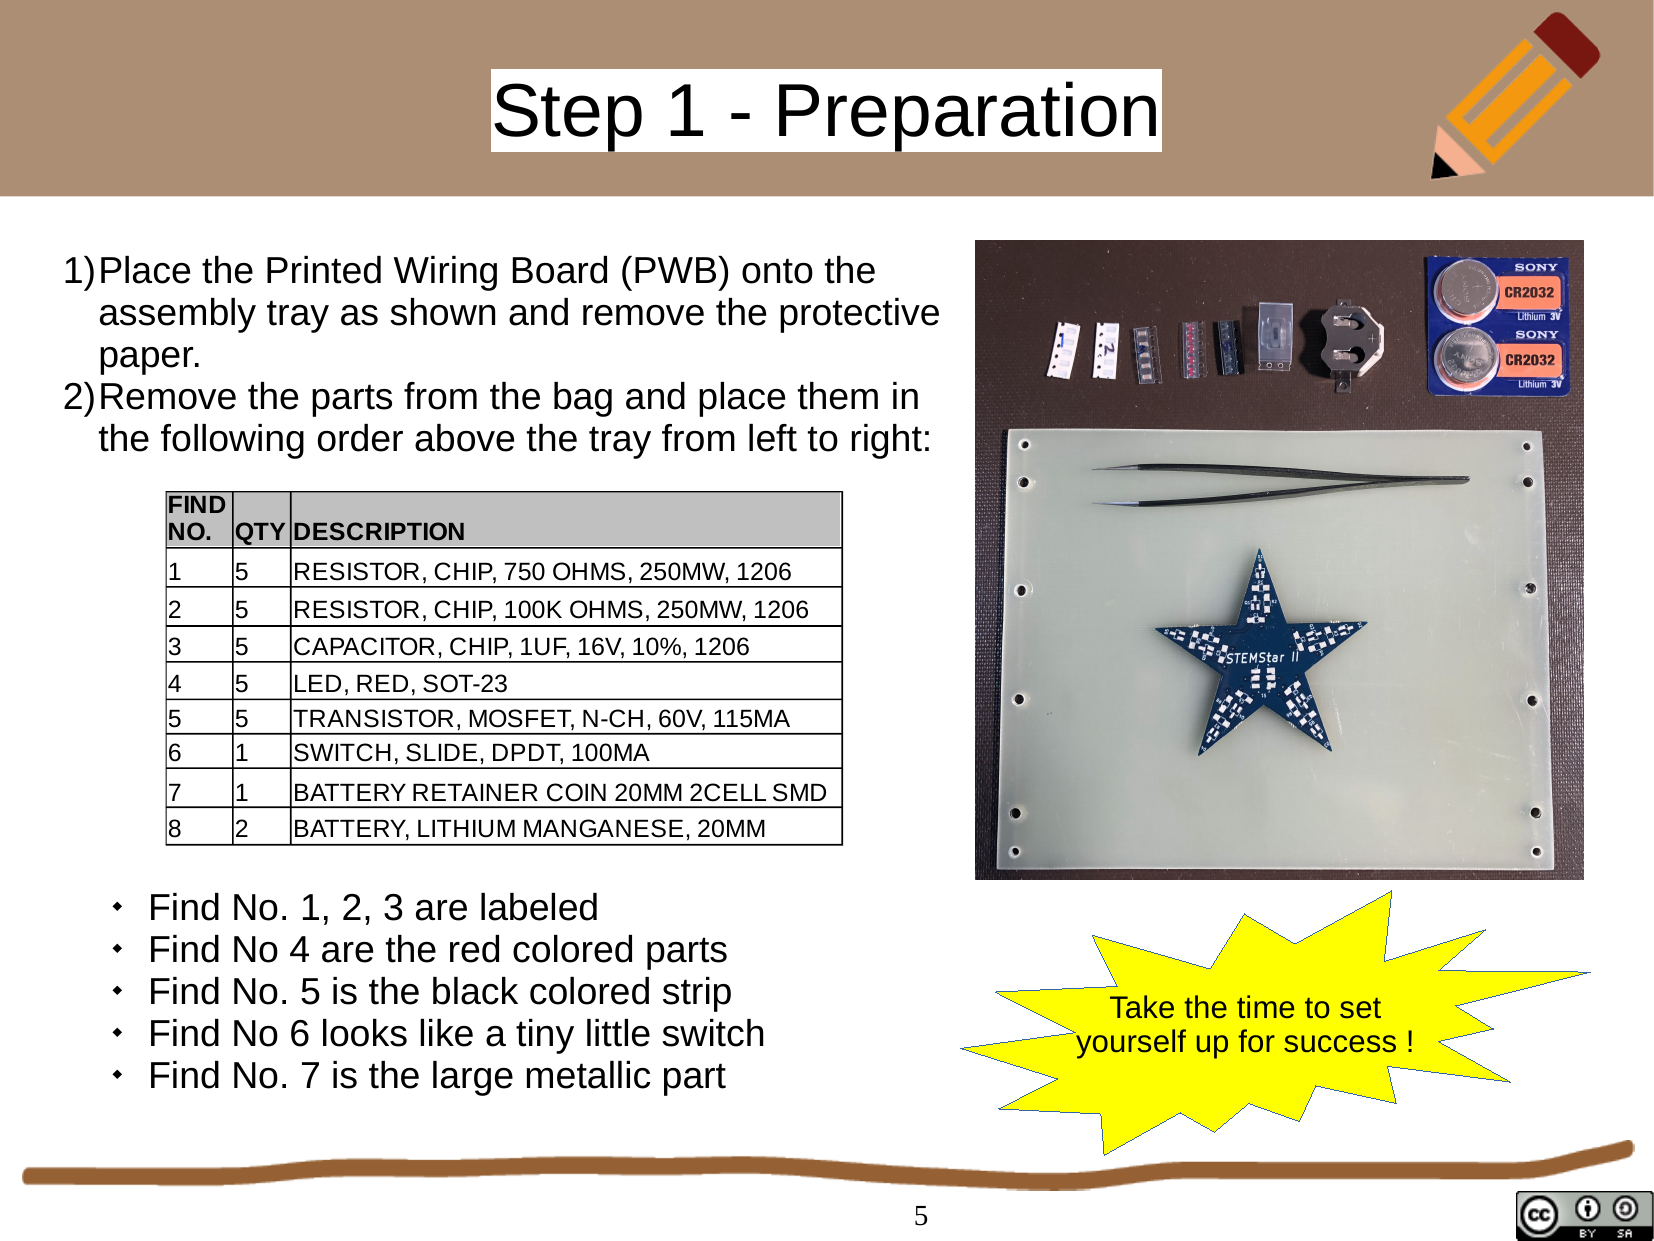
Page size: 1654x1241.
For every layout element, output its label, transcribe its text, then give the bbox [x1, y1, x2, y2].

chart [165, 491, 844, 879]
title Step 1 - Preparation [82, 49, 1571, 172]
picture [22, 1140, 1654, 1241]
text_box Find No. 1, 2, 3 are labeled Find No 4 are the red colored parts Find No. 5 is the black colored strip Find No 6 looks like a tiny little switch Find No. 7 is the large metallic part [97, 879, 916, 1102]
text_box Take the time to set yourself up for success ! [960, 890, 1591, 1156]
picture [975, 240, 1584, 880]
text_box Place the Printed Wiring Board (PWB) onto the assembly tray as shown and remove the protective paper. Remove the parts from the bag and place them in the following order above the tray from left to right: [48, 242, 966, 1091]
picture [1430, 12, 1601, 181]
